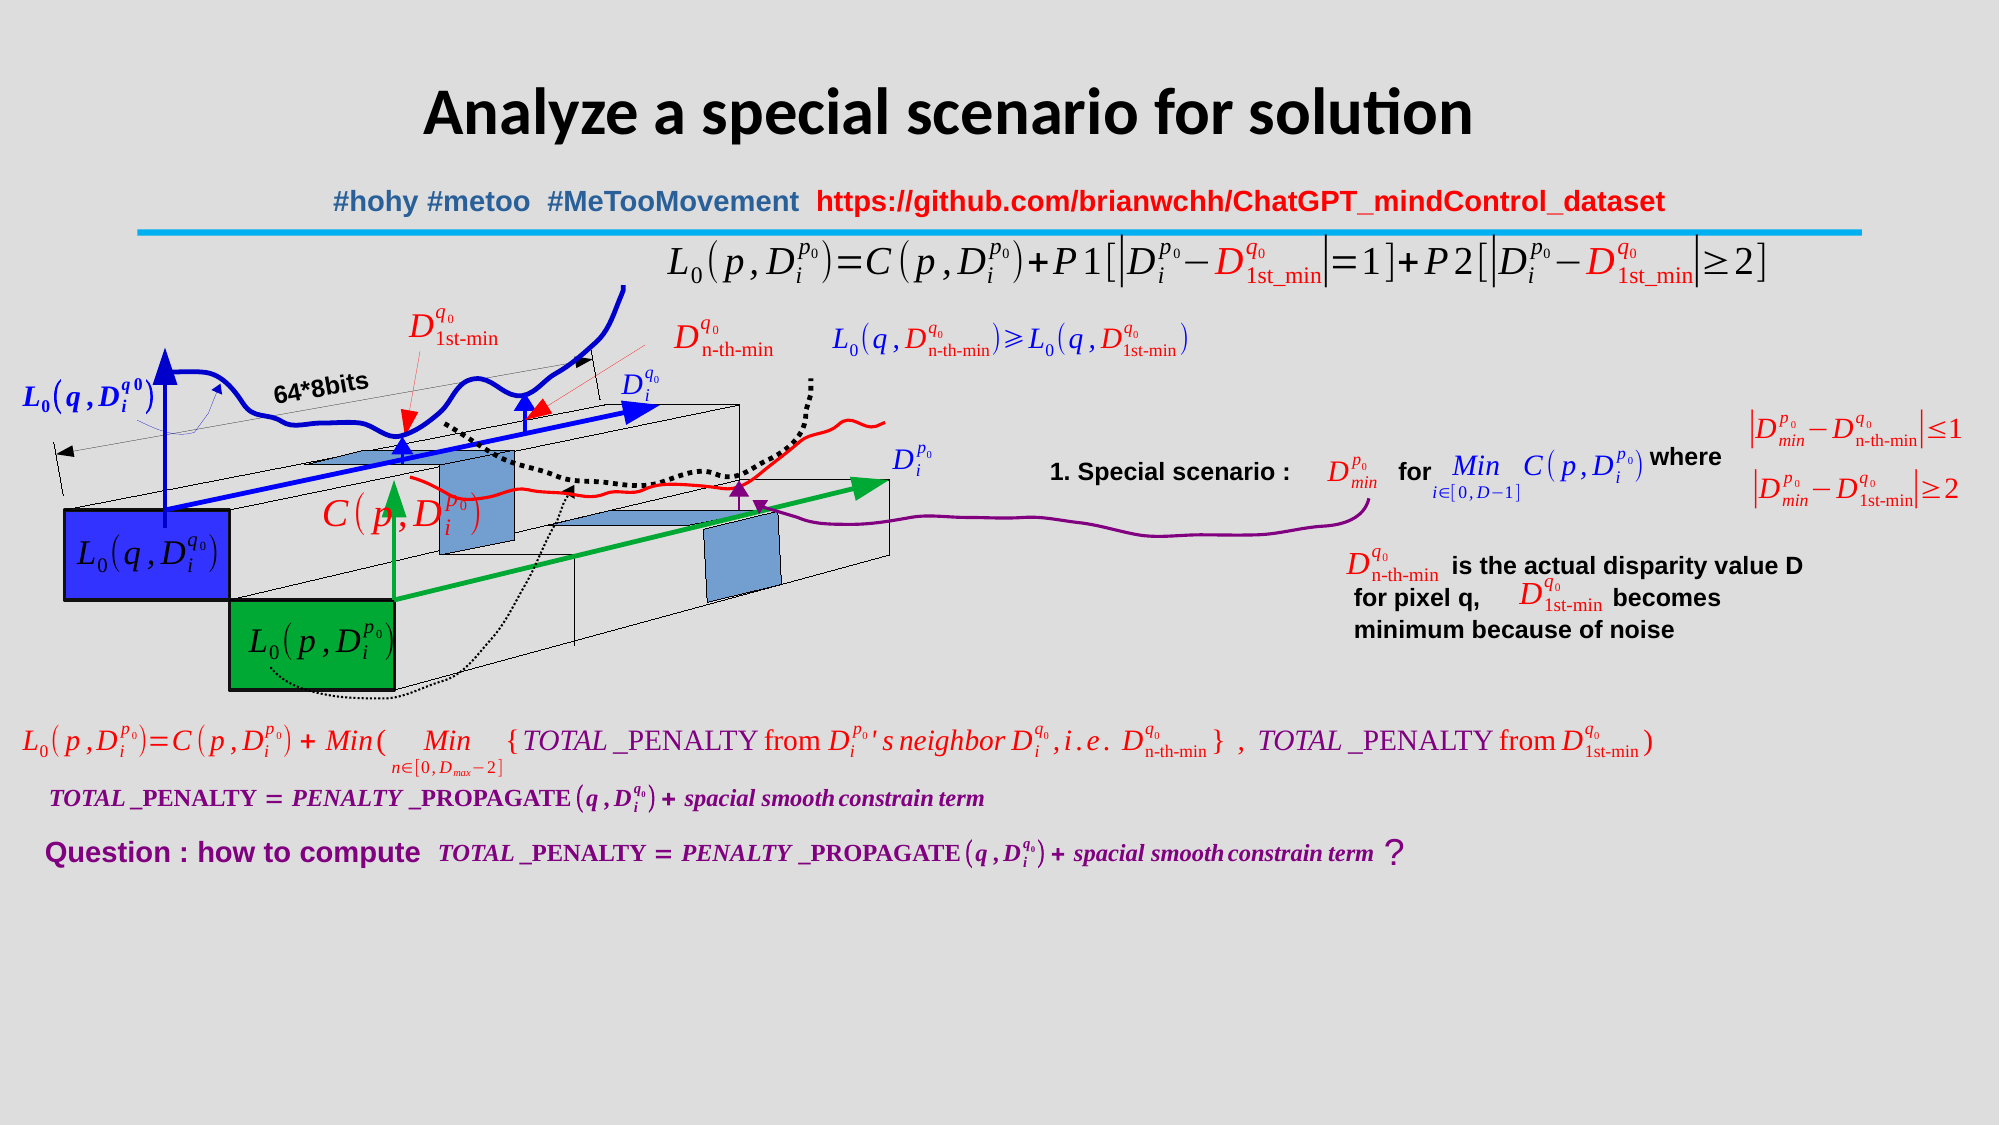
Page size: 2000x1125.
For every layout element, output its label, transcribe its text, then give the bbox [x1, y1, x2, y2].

chart [397, 484, 488, 541]
chart [69, 527, 225, 577]
text_box is the actual disparity value D for pixel q, becomes minimum because of noise [1339, 539, 1831, 676]
chart [885, 438, 939, 481]
chart [315, 484, 392, 541]
chart [15, 375, 161, 417]
text_box for [1383, 450, 1489, 507]
chart [431, 835, 1381, 871]
text_box [304, 450, 401, 465]
text_box Question : how to compute [30, 828, 1561, 886]
text_box [439, 492, 515, 555]
chart [1320, 450, 1383, 493]
text_box [703, 512, 782, 603]
text_box Analyze a special scenario for solution [415, 59, 1499, 155]
chart [1426, 444, 1651, 503]
text_box [64, 511, 394, 691]
chart [394, 615, 402, 665]
chart [1740, 408, 1970, 451]
chart [1743, 467, 1965, 511]
chart [613, 363, 666, 406]
text_box where [1635, 435, 1741, 478]
text_box [394, 450, 515, 495]
text_box #hohy #metoo #MeTooMovement https://github.com/brianwchh/ChatGPT_mindControl_dataset [0, 177, 2000, 225]
text_box [548, 510, 751, 526]
chart [666, 311, 781, 361]
text_box 1. Special scenario : [1035, 450, 1320, 493]
chart [401, 299, 506, 350]
chart [15, 719, 1659, 779]
chart [660, 232, 1774, 290]
chart [825, 317, 1195, 361]
text_box [412, 450, 431, 454]
chart [42, 780, 991, 815]
